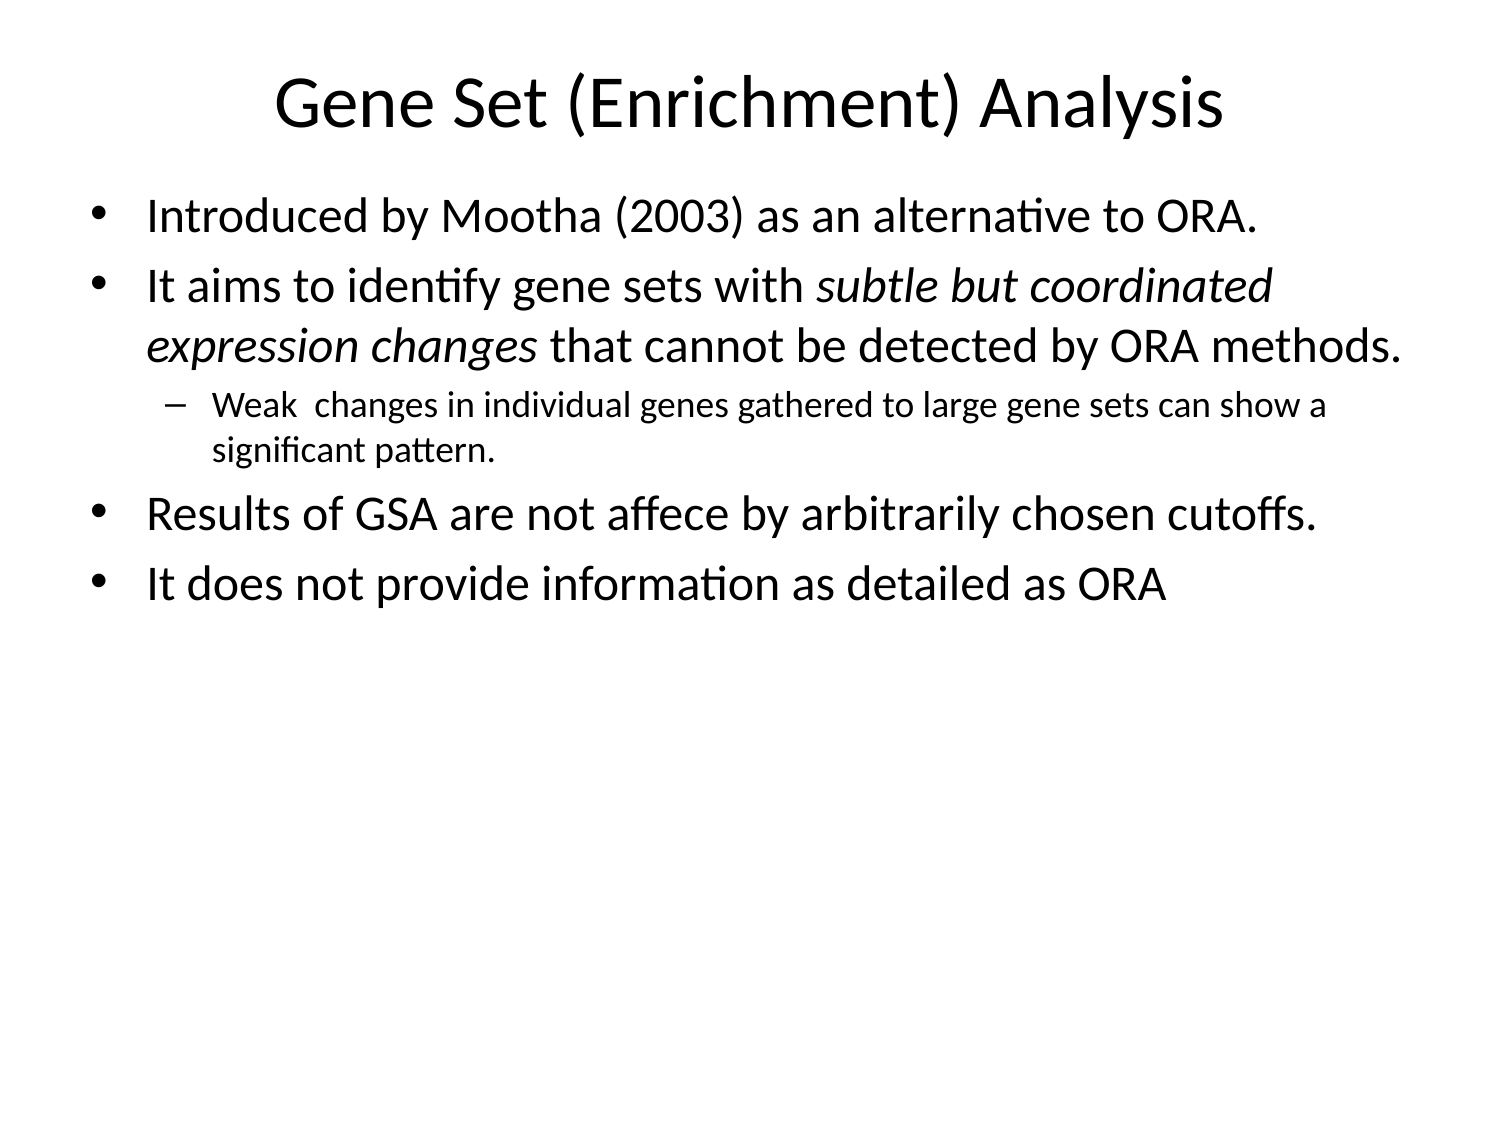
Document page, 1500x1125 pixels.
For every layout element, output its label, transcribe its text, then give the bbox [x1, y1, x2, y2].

title Gene Set (Enrichment) Analysis [75, 45, 1425, 150]
list Introduced by Mootha (2003) as an alternative to ORA. It aims to identify gene sets with subtle but coordinated expression changes that cannot be detected by ORA methods. Weak changes in individual genes gathered to large gene sets can show a significant pattern. Results of GSA are not affece by arbitrarily chosen cutoffs. It does not provide information as detailed as ORA [75, 174, 1438, 1005]
